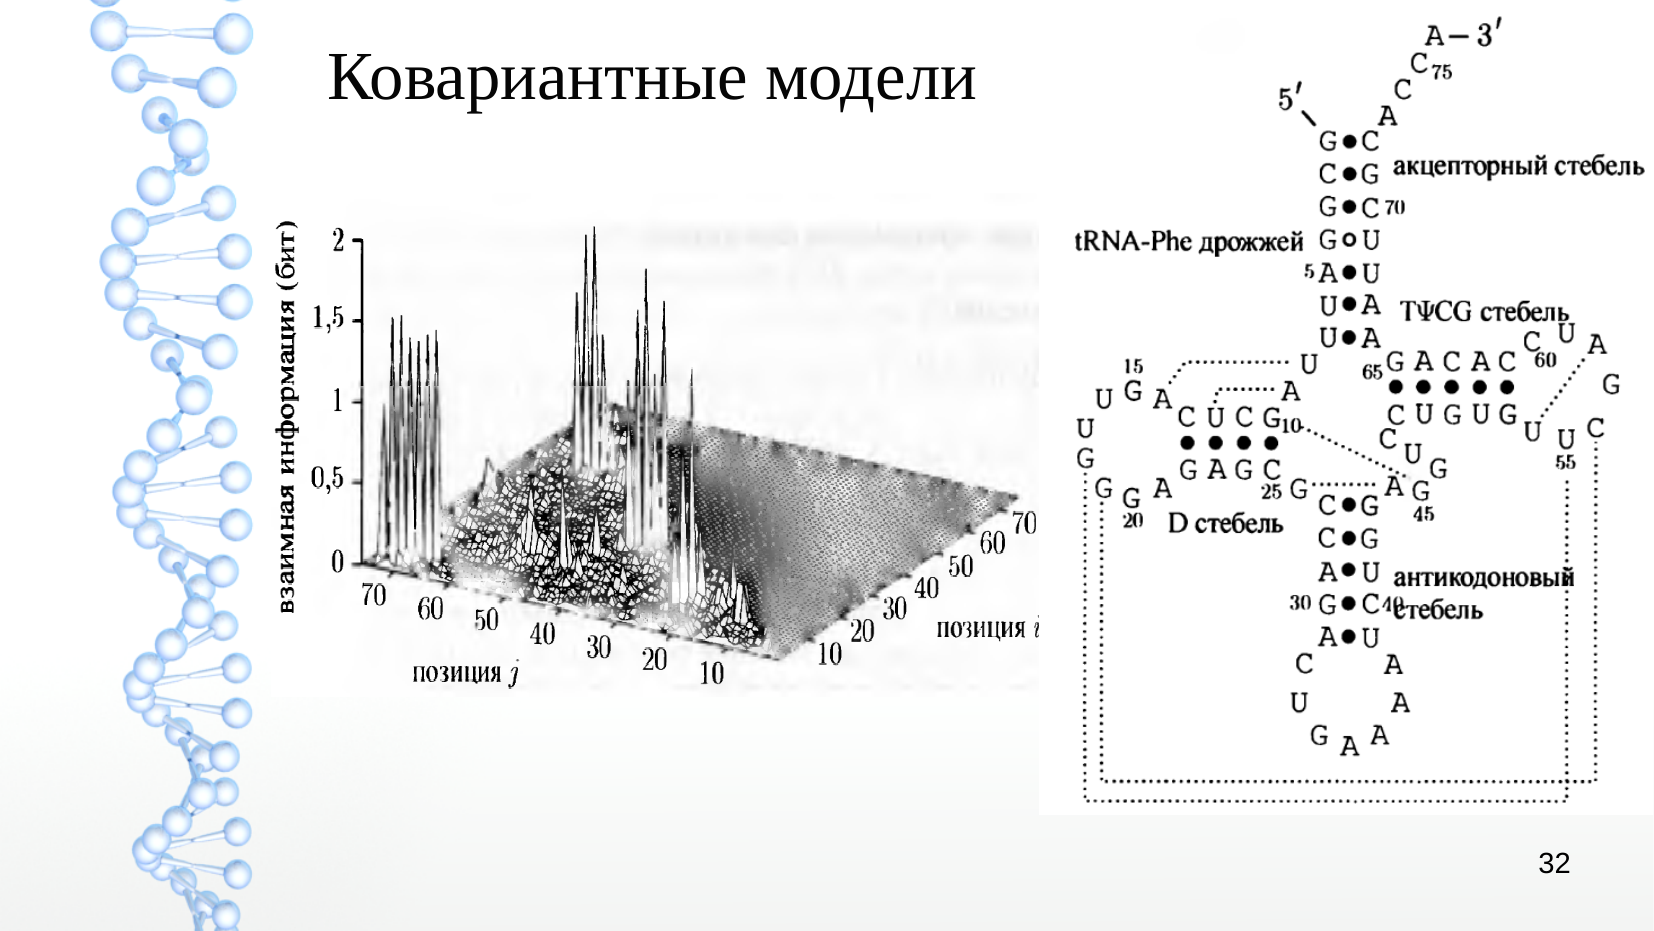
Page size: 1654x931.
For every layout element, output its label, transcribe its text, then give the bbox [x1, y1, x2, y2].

title Ковариантные модели [0, 0, 1317, 154]
picture [0, 0, 1654, 931]
